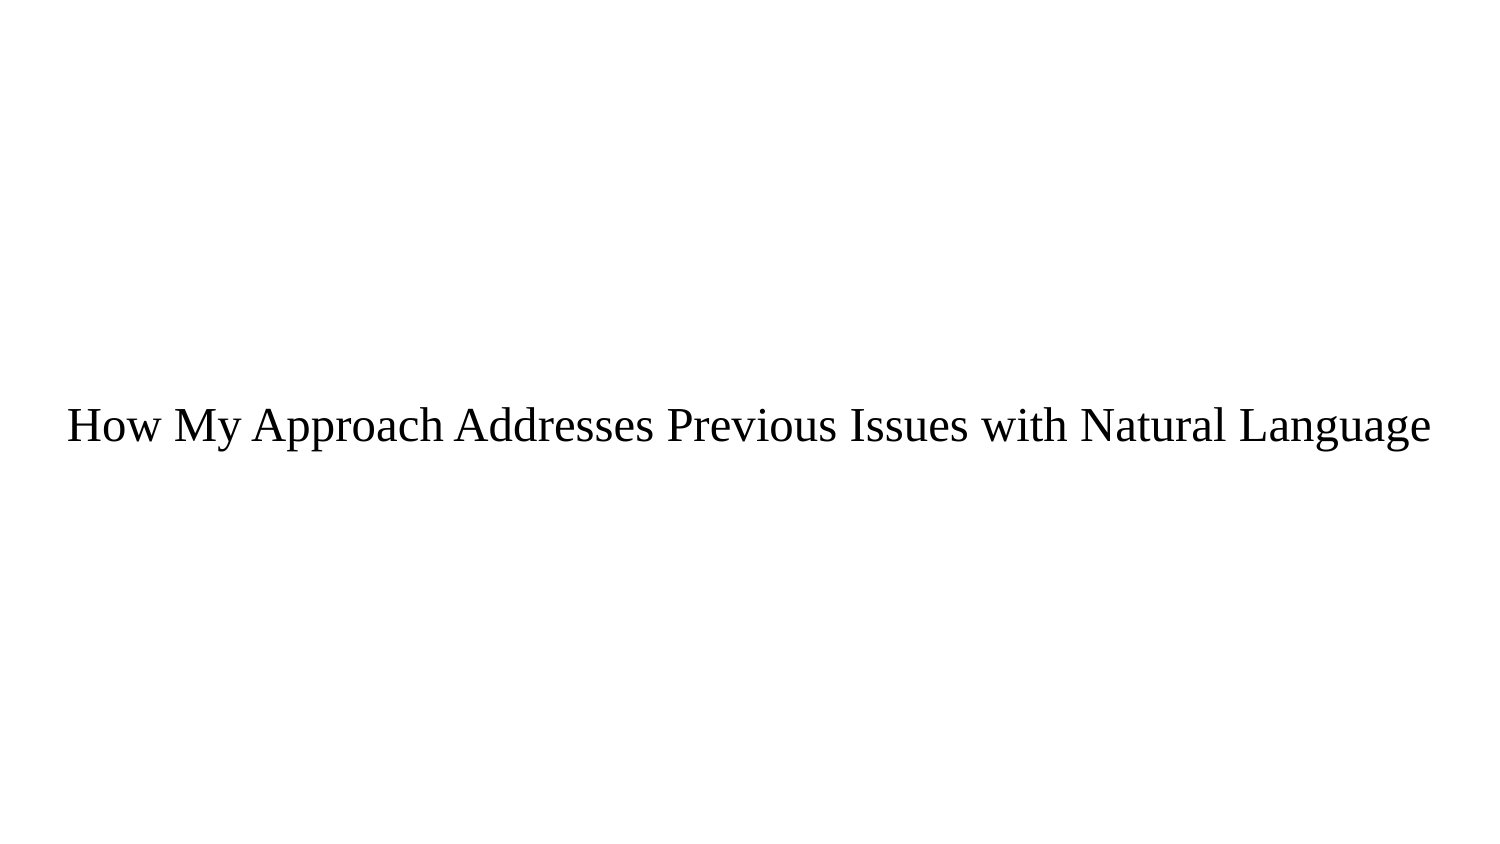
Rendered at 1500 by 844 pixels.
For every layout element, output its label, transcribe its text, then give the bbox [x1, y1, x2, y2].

title How My Approach Addresses Previous Issues with Natural Language [51, 352, 1449, 491]
